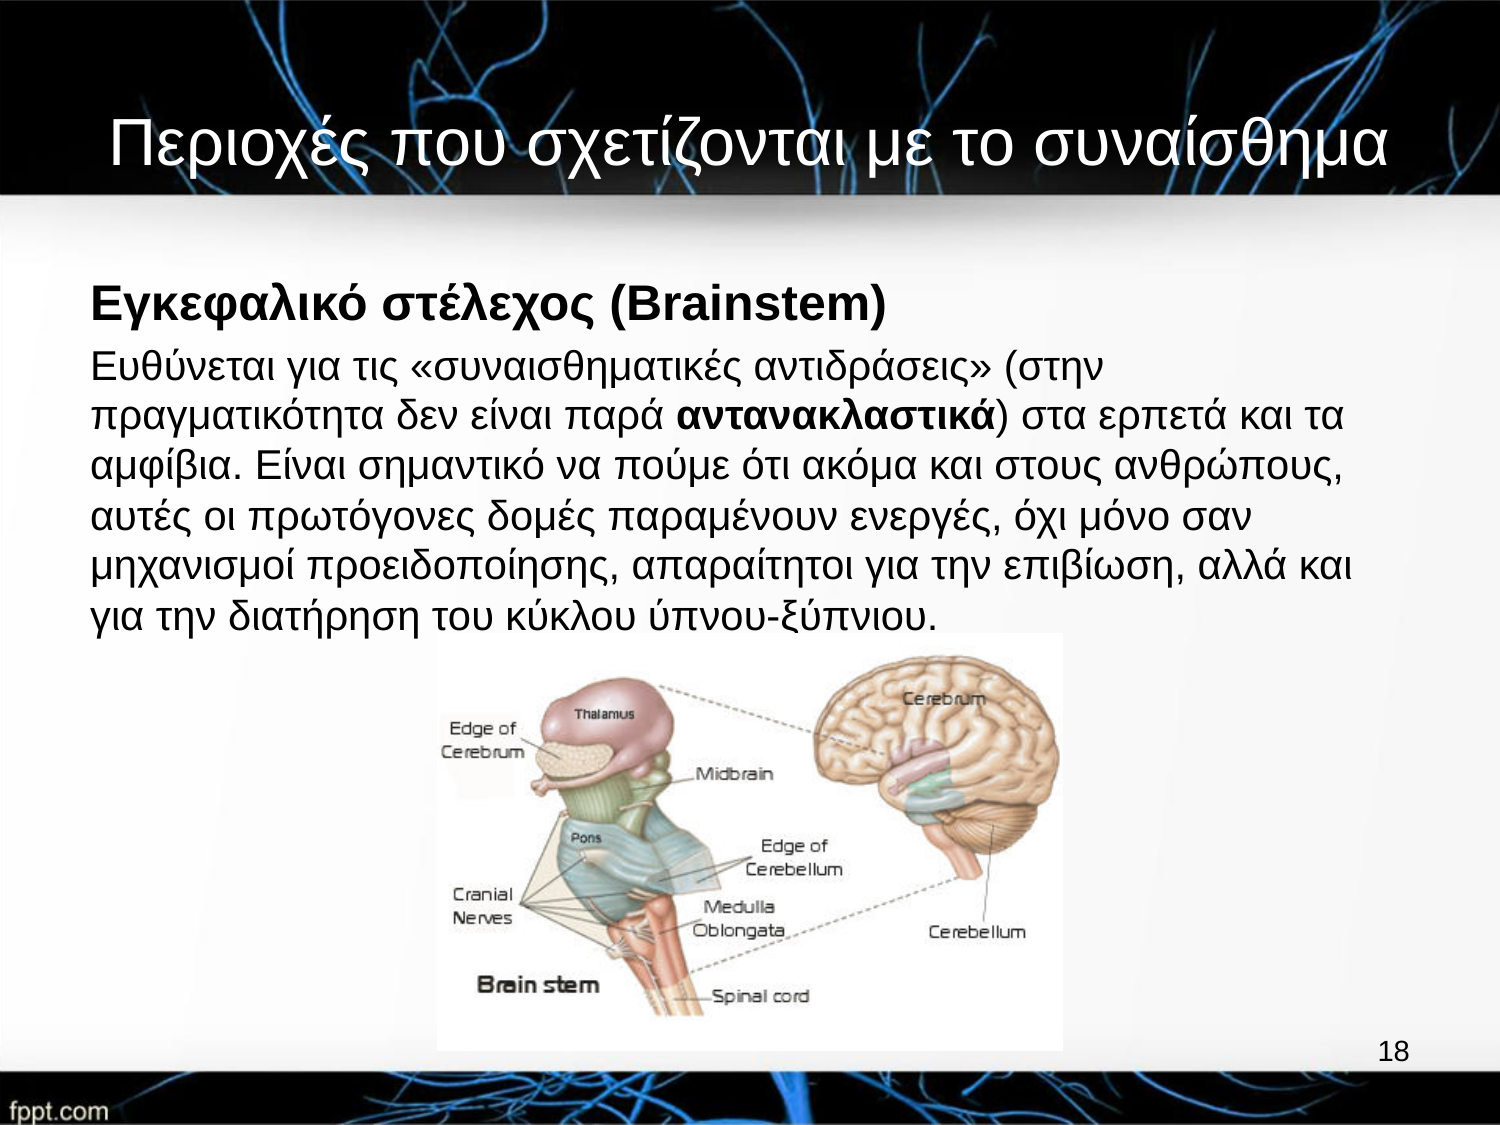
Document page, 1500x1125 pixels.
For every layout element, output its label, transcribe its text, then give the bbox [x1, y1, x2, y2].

list Εγκεφαλικό στέλεχος (Brainstem) Ευθύνεται για τις «συναισθηματικές αντιδράσεις» (στην πραγματικότητα δεν είναι παρά αντανακλαστικά) στα ερπετά και τα αμφίβια. Είναι σημαντικό να πούμε ότι ακόμα και στους ανθρώπους, αυτές οι πρωτόγονες δομές παραμένουν ενεργές, όχι μόνο σαν μηχανισμοί προειδοποίησης, απαραίτητοι για την επιβίωση, αλλά και για την διατήρηση του κύκλου ύπνου-ξύπνιου. [75, 262, 1425, 1005]
picture [0, 0, 1500, 1125]
title Περιοχές που σχετίζονται με το συναίσθημα [75, 45, 1425, 233]
